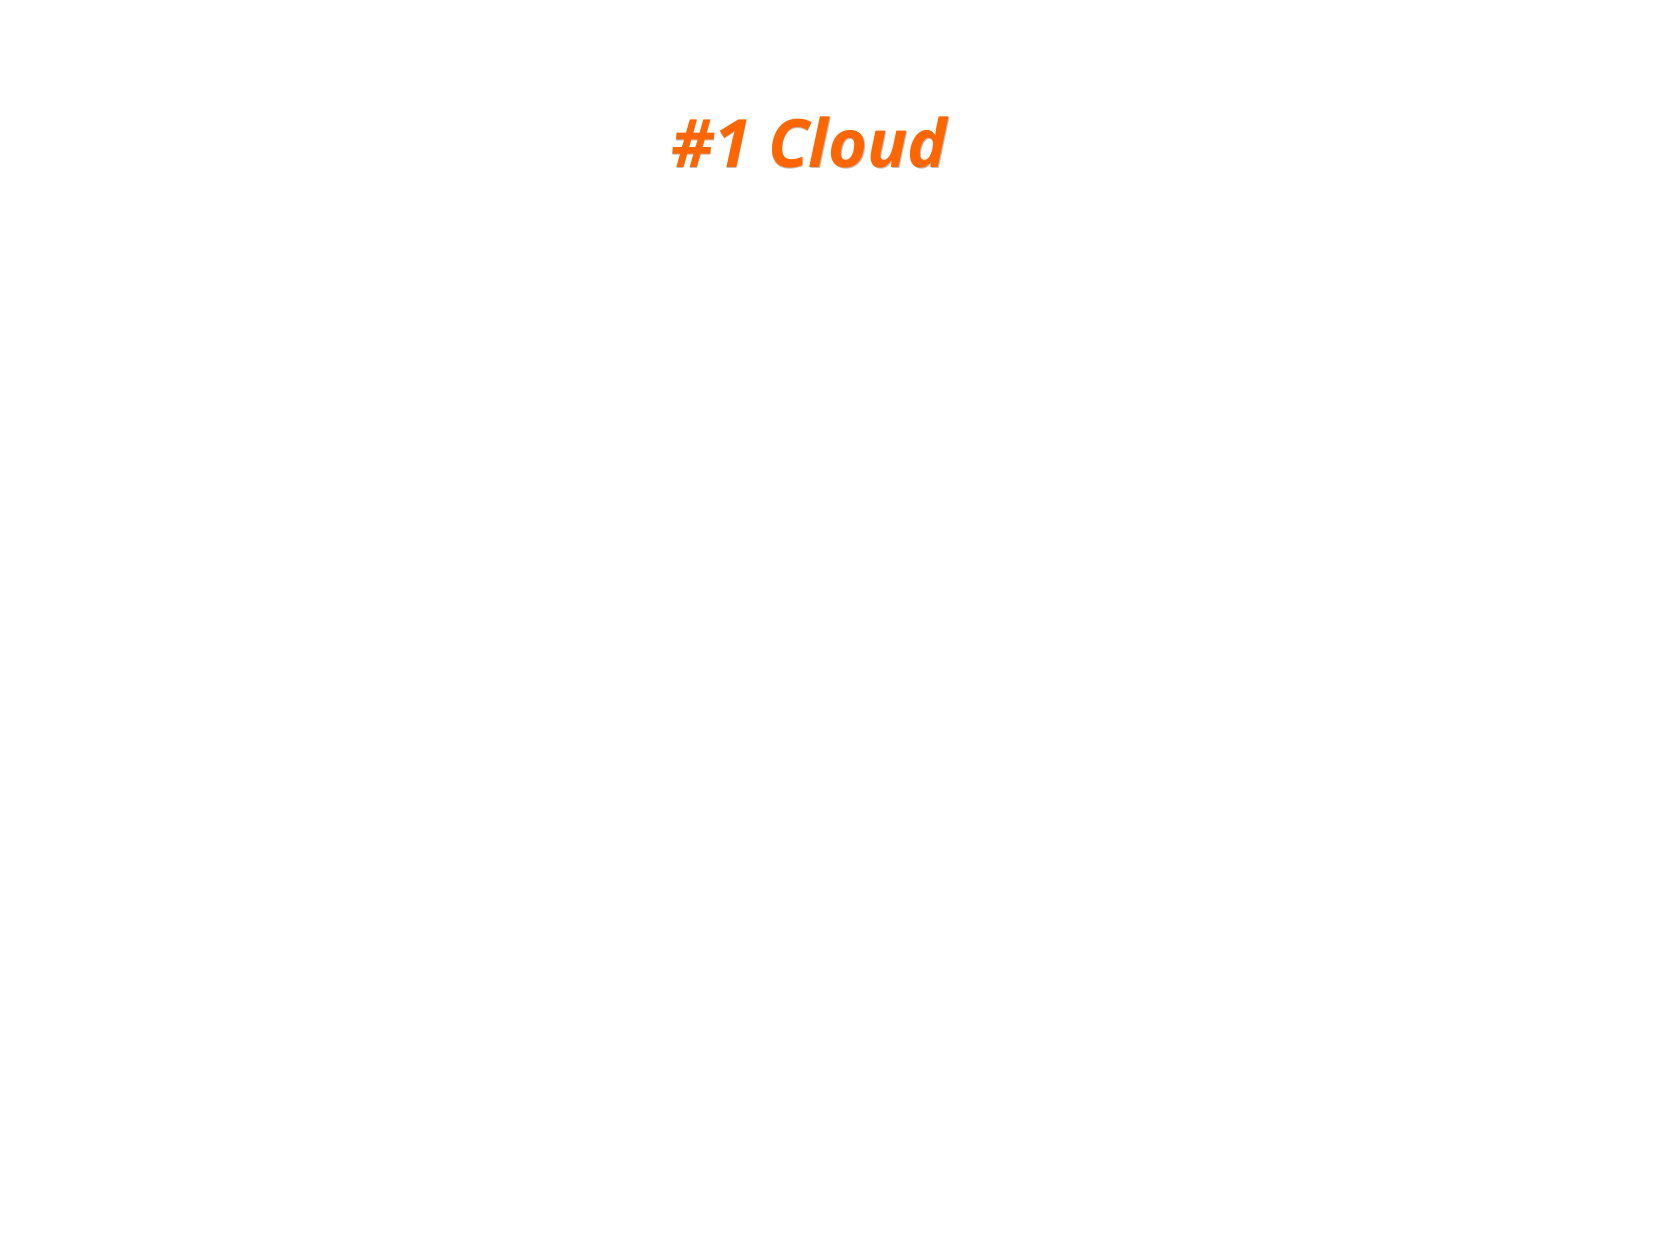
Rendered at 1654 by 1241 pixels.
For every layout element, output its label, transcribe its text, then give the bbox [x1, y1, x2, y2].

text_box #1 Cloud [95, 35, 1524, 249]
